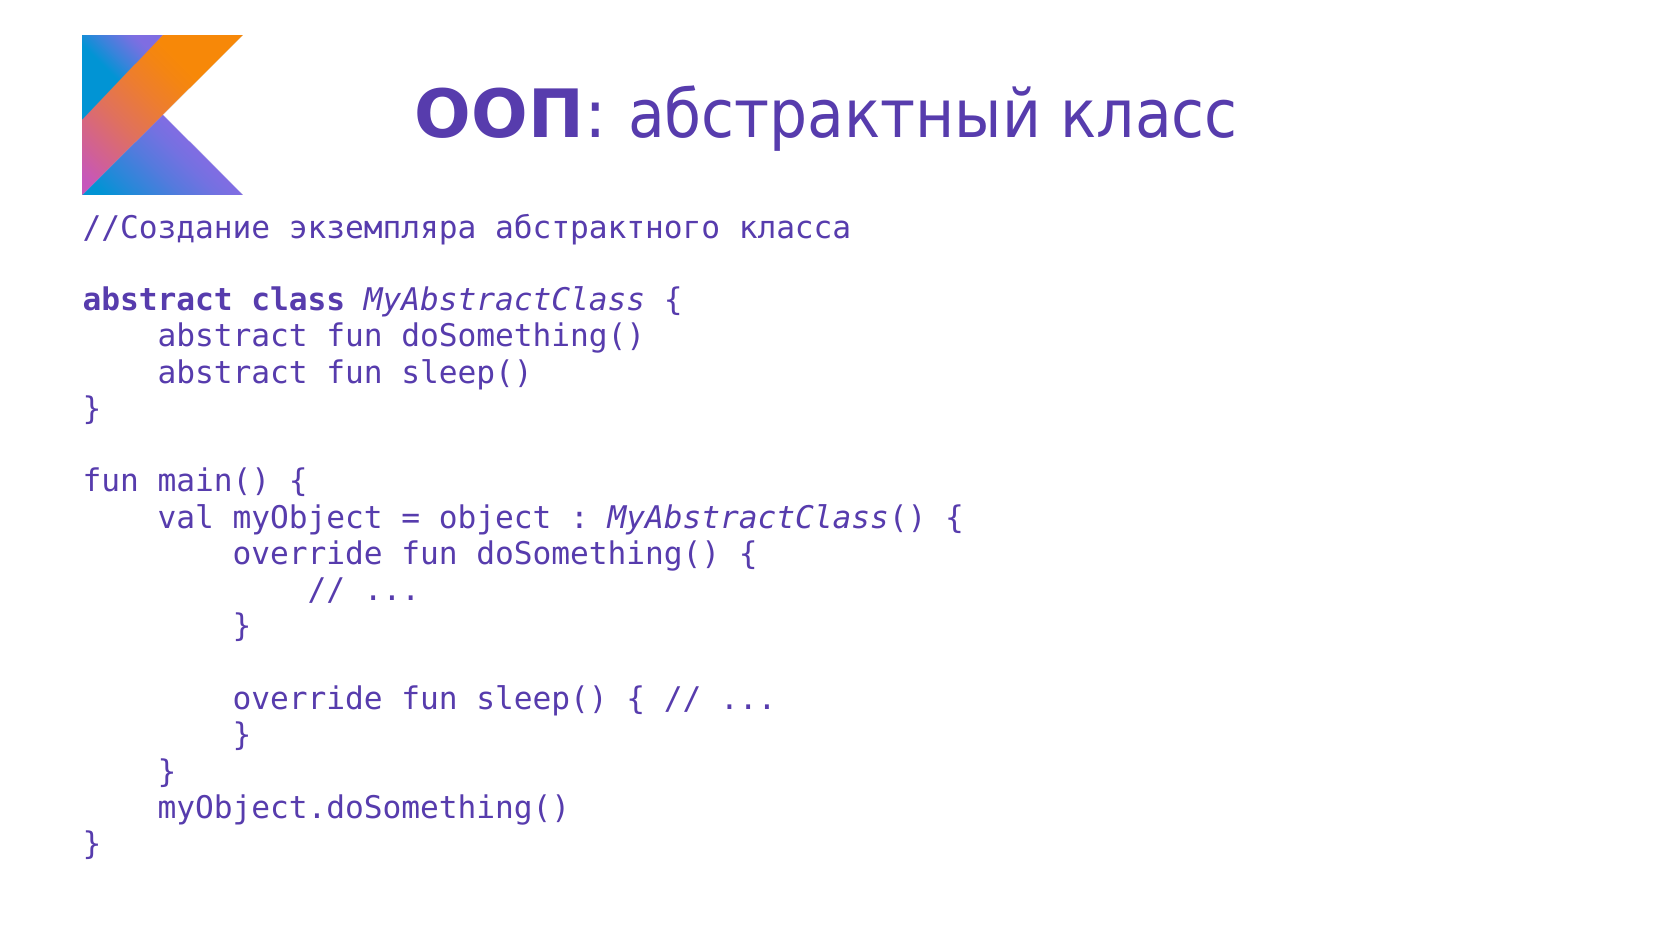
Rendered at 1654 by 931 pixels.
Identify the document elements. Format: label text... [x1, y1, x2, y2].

title ООП: абстрактный класс [243, 37, 1571, 193]
picture [82, 35, 243, 195]
subtitle //Создание экземпляра абстрактного класса abstract class MyAbstractClass { abstract fun doSomething() abstract fun sleep() } fun main() { val myObject = object : MyAbstractClass() { override fun doSomething() { // ... } override fun sleep() { // ... } } myObject.doSomething() } [82, 208, 1571, 863]
